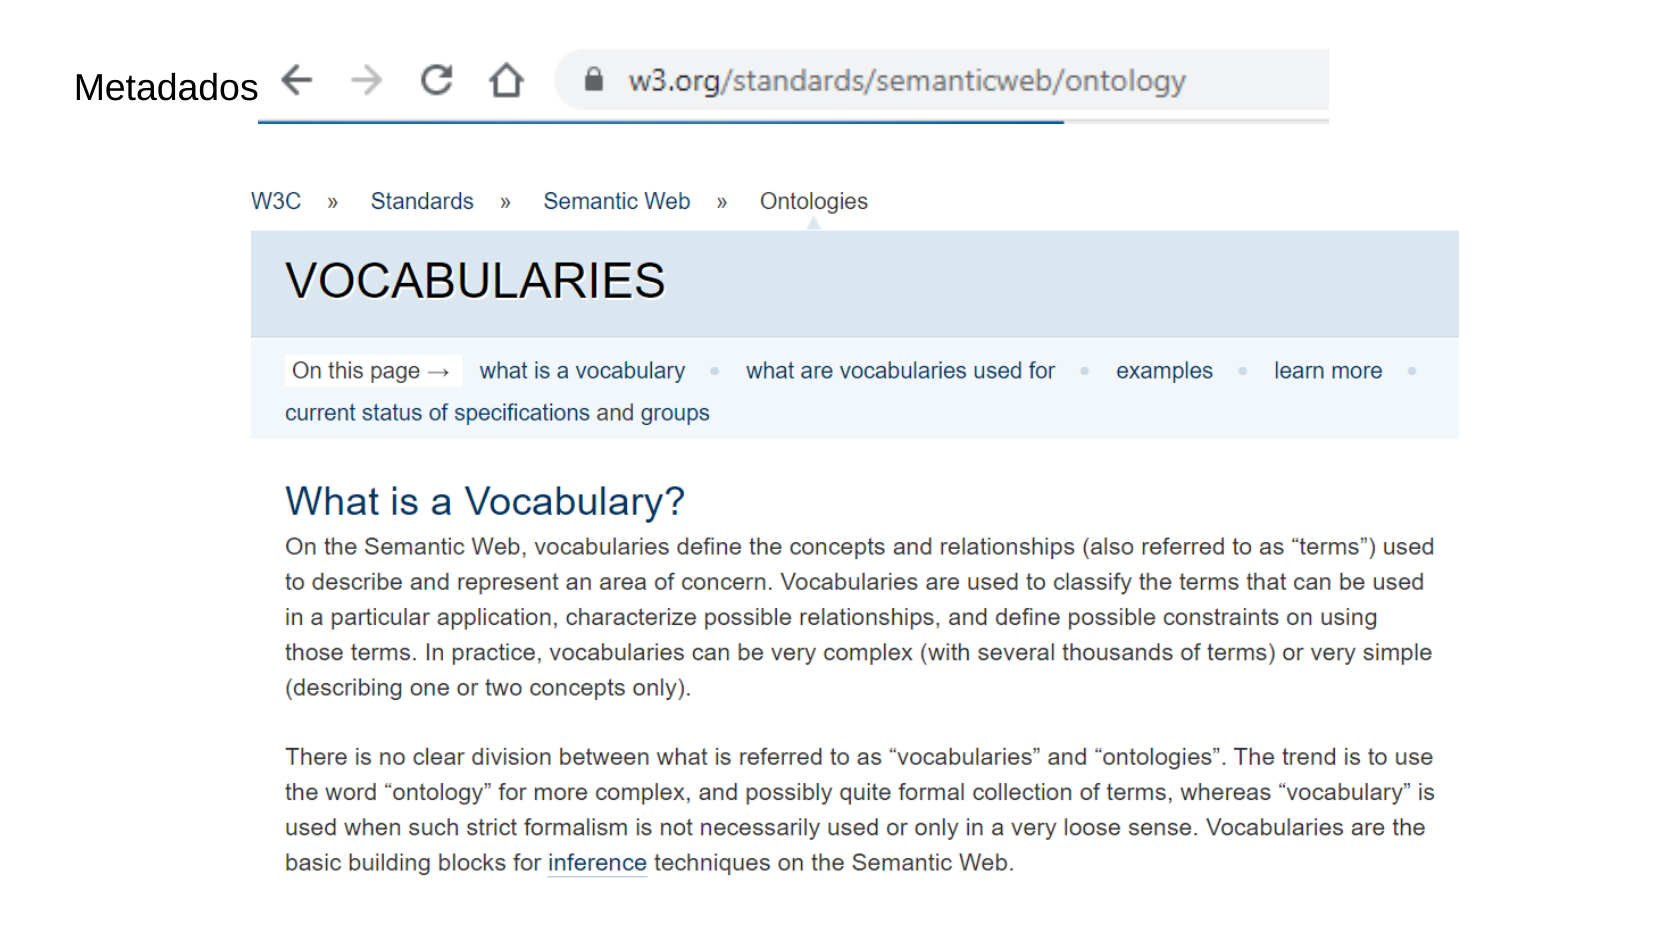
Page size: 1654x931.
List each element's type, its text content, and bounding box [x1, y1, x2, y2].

picture [243, 183, 1459, 899]
picture [258, 41, 1329, 125]
text_box Metadados [59, 59, 318, 116]
